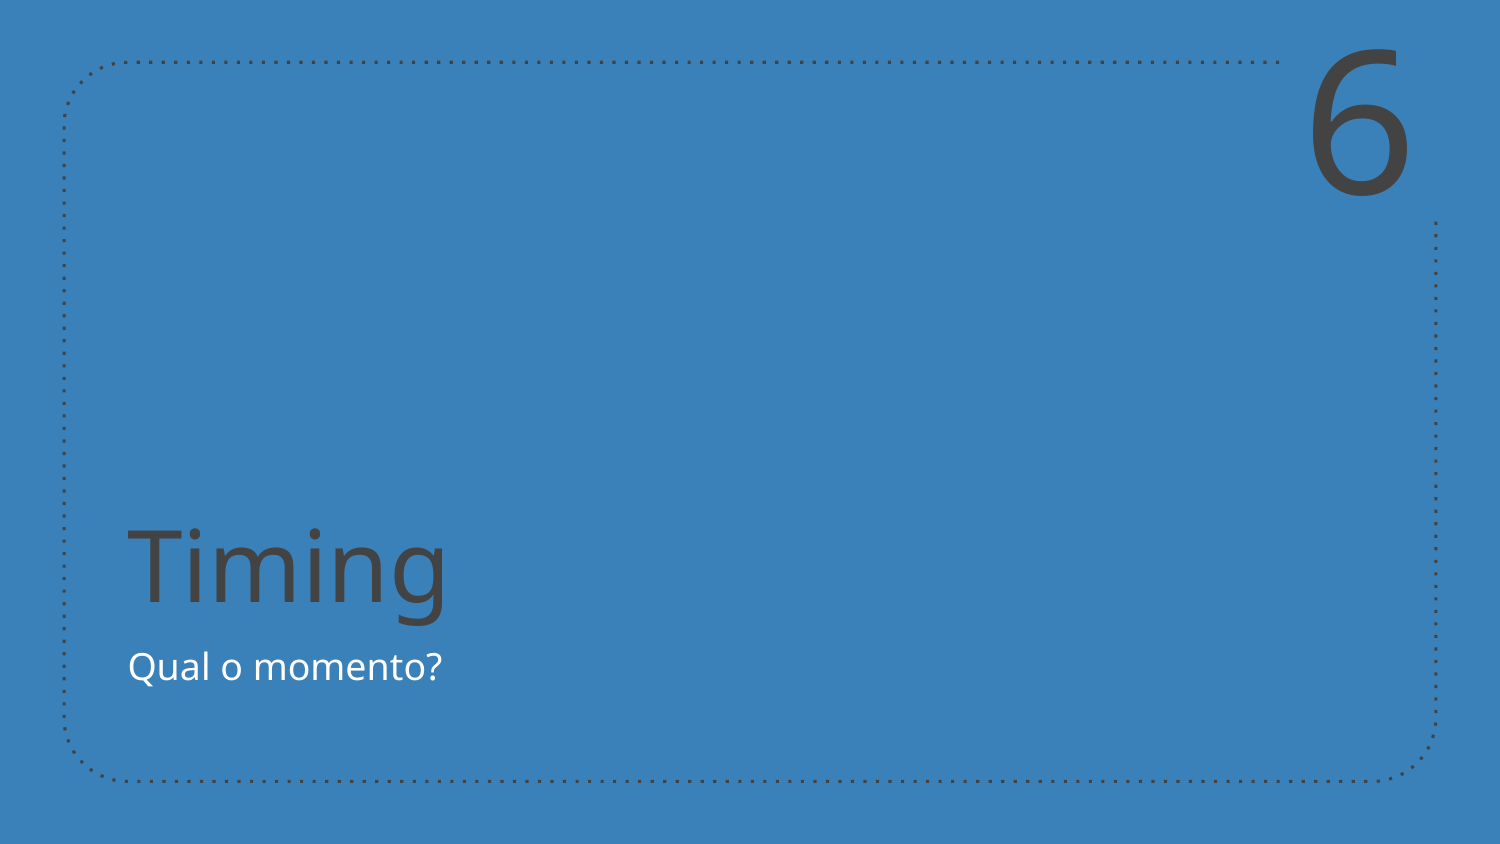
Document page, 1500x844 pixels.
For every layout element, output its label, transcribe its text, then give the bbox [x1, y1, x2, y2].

subtitle Qual o momento? [112, 628, 1388, 758]
title Timing [112, 447, 1388, 628]
text_box 6 [1281, 0, 1439, 229]
